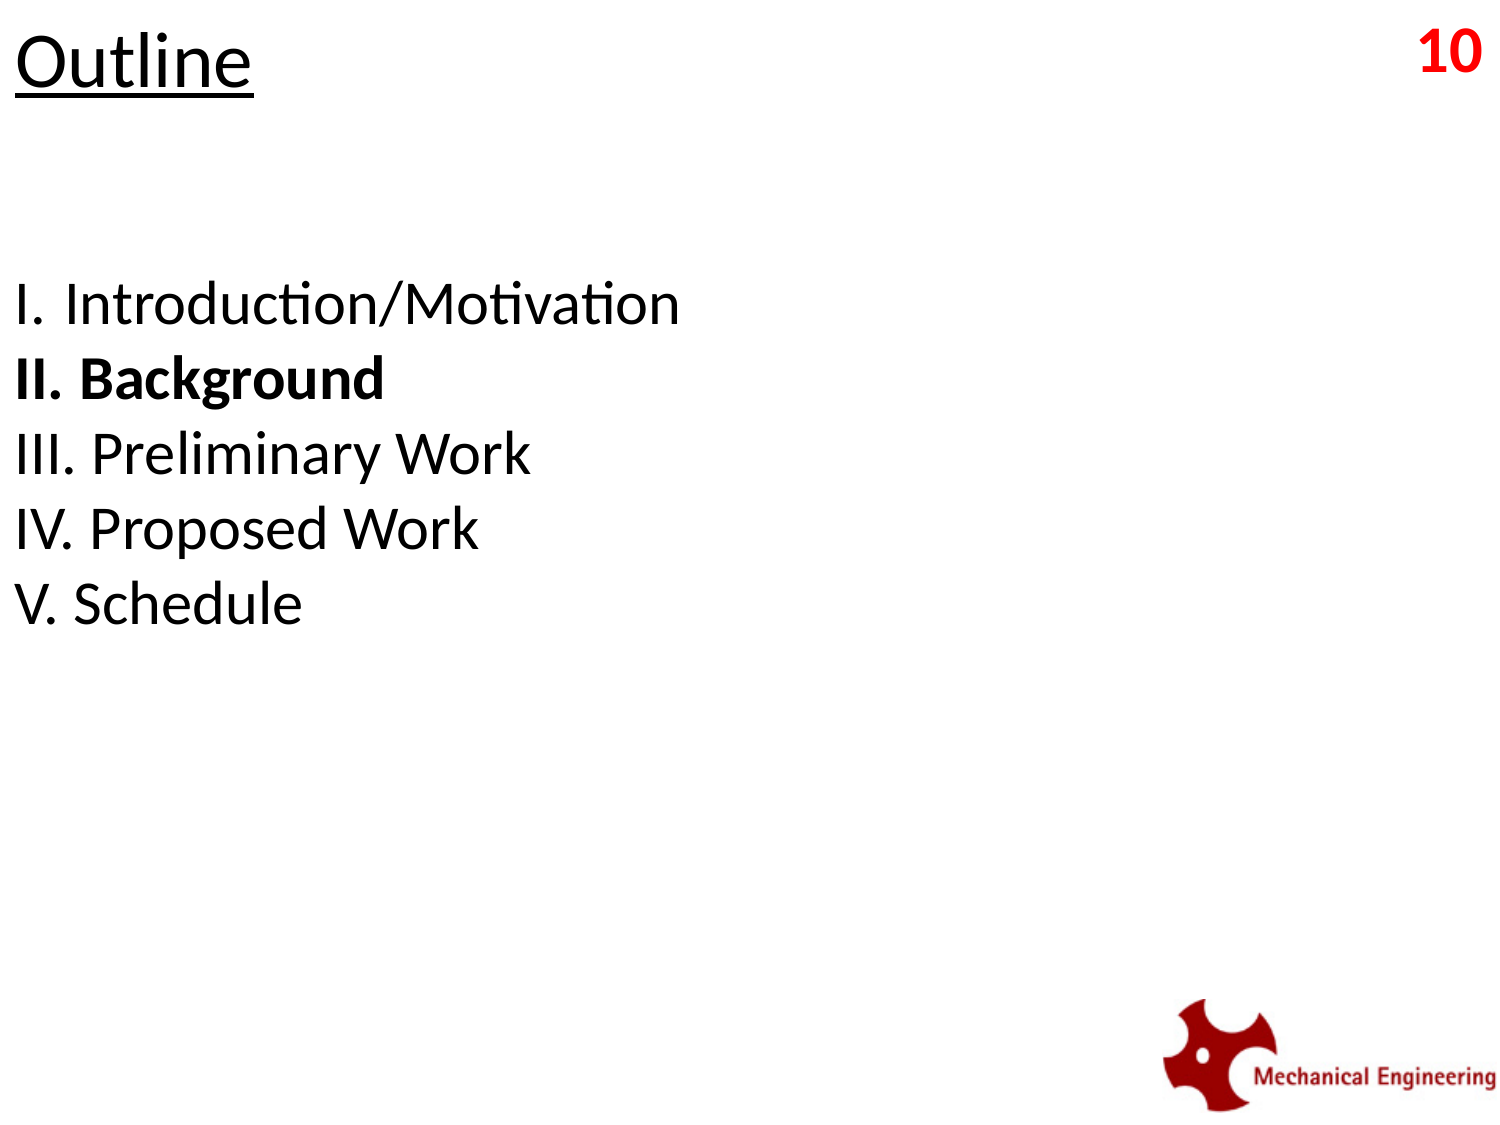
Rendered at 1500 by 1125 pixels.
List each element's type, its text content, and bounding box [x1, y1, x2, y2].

text_box Introduction/Motivation Background Preliminary Work Proposed Work Schedule [0, 179, 1486, 645]
title Outline [0, 0, 1351, 150]
text_box 10 [1401, 0, 1499, 93]
picture [1162, 999, 1497, 1113]
